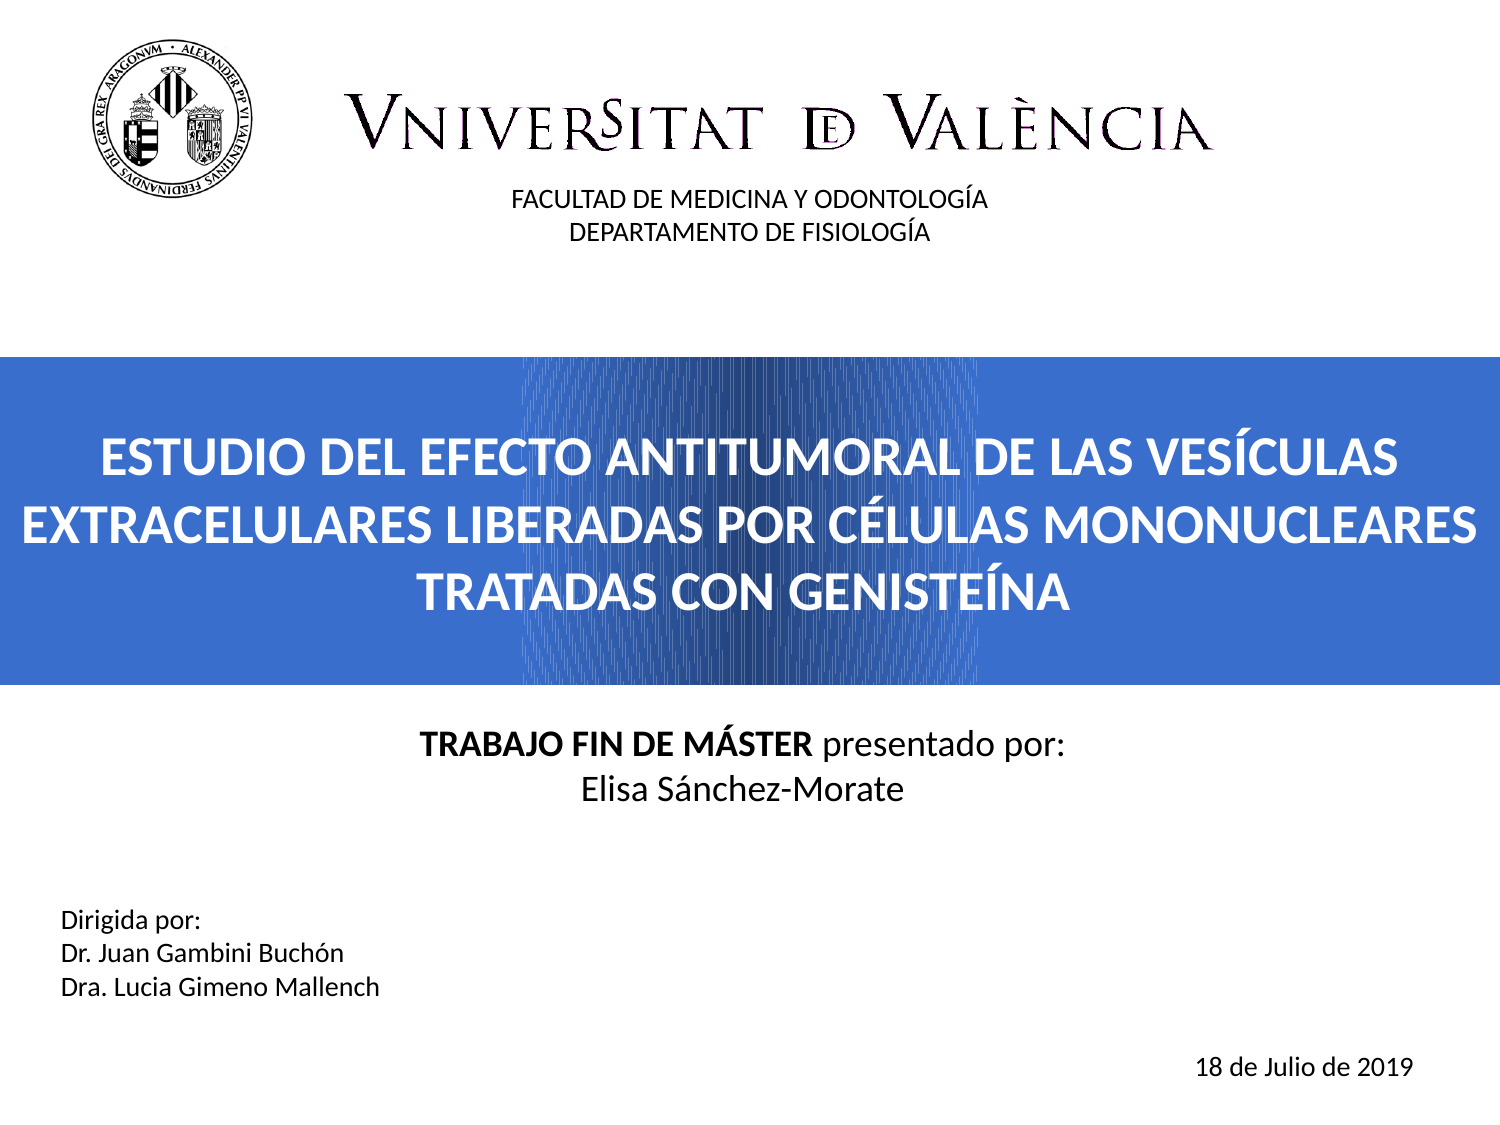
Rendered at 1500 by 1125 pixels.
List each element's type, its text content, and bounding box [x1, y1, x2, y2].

text_box TRABAJO FIN DE MÁSTER presentado por: Elisa Sánchez-Morate [400, 711, 1086, 817]
text_box Dirigida por: Dr. Juan Gambini Buchón Dra. Lucia Gimeno Mallench [46, 893, 401, 1010]
text_box FACULTAD DE MEDICINA Y ODONTOLOGÍA DEPARTAMENTO DE FISIOLOGÍA [320, 172, 1180, 255]
picture [88, 35, 258, 204]
picture [343, 94, 1214, 152]
text_box ESTUDIO DEL EFECTO ANTITUMORAL DE LAS VESÍCULAS EXTRACELULARES LIBERADAS POR CÉLULAS MONONUCLEARES TRATADAS CON GENISTEÍNA [0, 357, 1500, 685]
text_box 18 de Julio de 2019 [1179, 1041, 1500, 1090]
